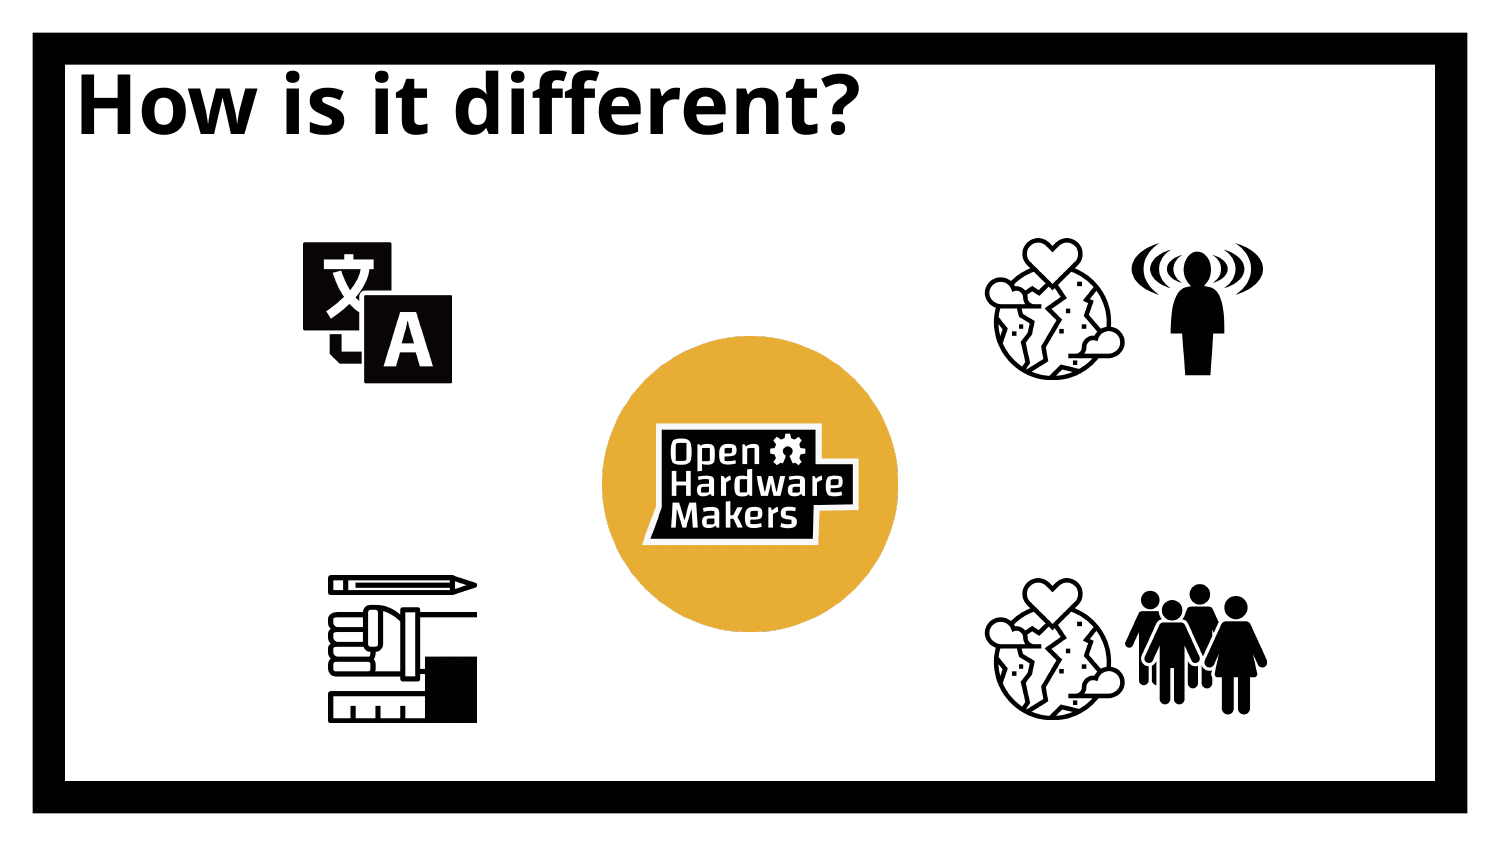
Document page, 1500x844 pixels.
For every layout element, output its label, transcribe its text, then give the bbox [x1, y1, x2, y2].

title How is it different? [59, 42, 898, 167]
picture [328, 575, 477, 724]
picture [602, 336, 898, 632]
picture [303, 238, 452, 387]
picture [983, 578, 1267, 720]
picture [983, 238, 1267, 380]
